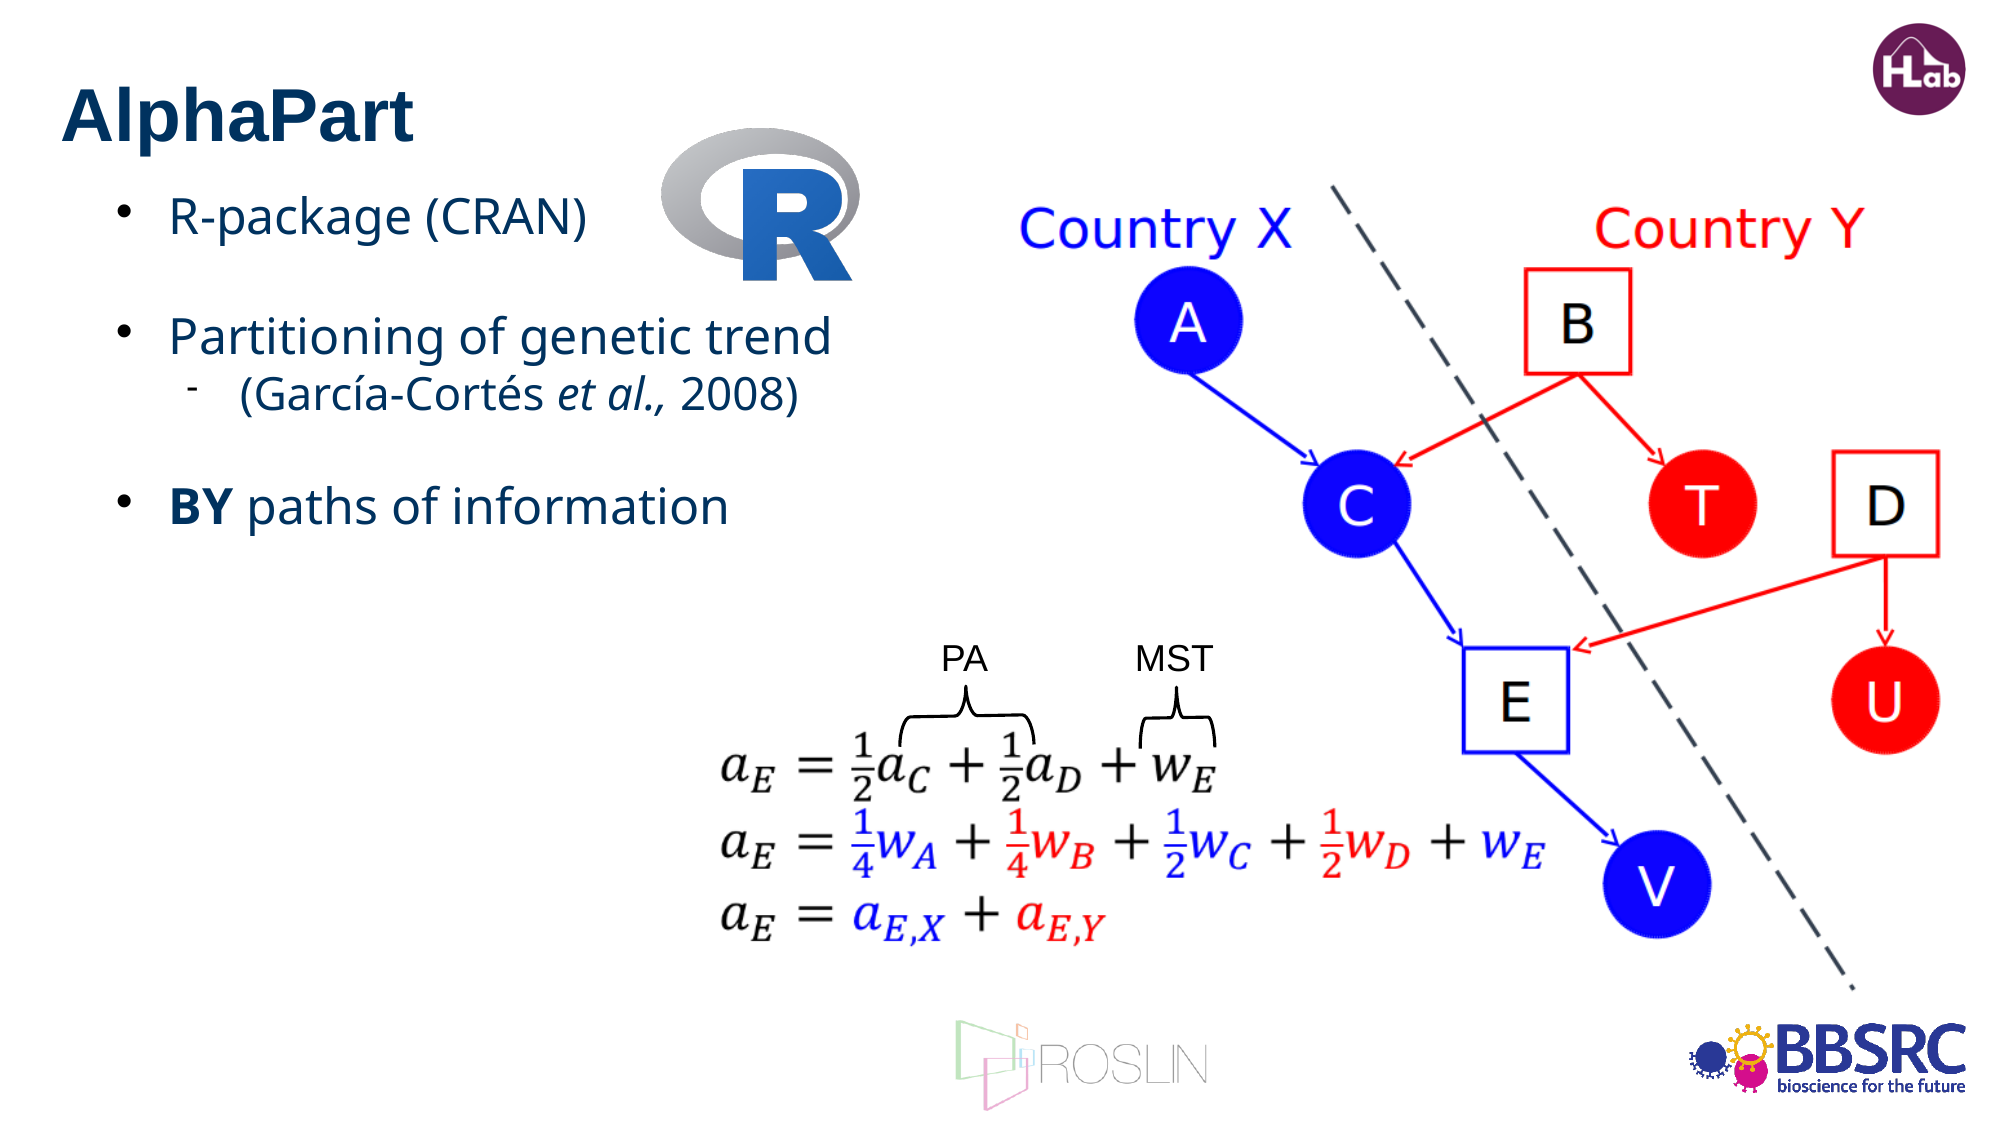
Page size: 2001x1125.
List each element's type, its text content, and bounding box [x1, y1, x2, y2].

text_box R-package (CRAN) Partitioning of genetic trend (García-Cortés et al., 2008) BY paths of information [83, 176, 1966, 975]
picture [661, 127, 1973, 1125]
picture [1687, 1020, 1966, 1099]
picture [1872, 21, 1966, 116]
text_box AlphaPart [46, 59, 1926, 166]
